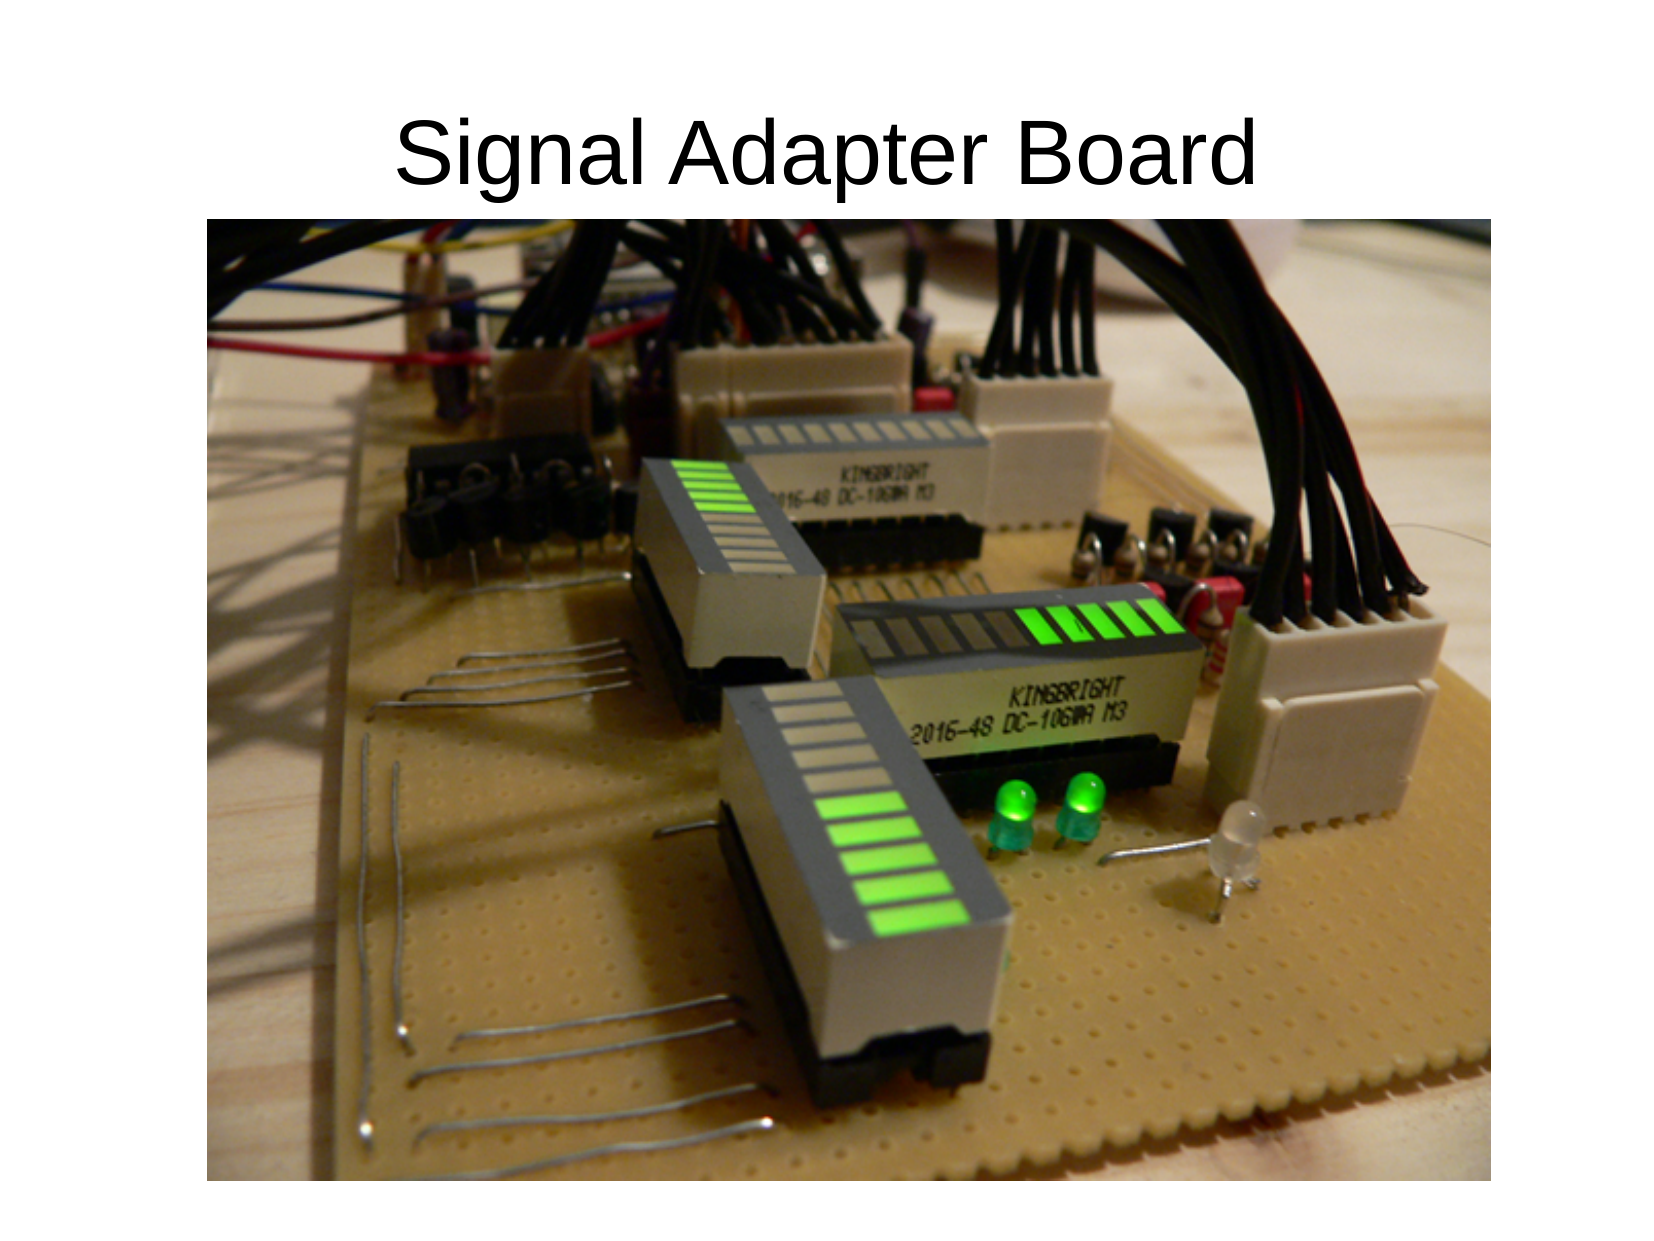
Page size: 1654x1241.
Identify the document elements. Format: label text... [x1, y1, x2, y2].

picture [207, 219, 1491, 1182]
title Signal Adapter Board [82, 49, 1571, 257]
